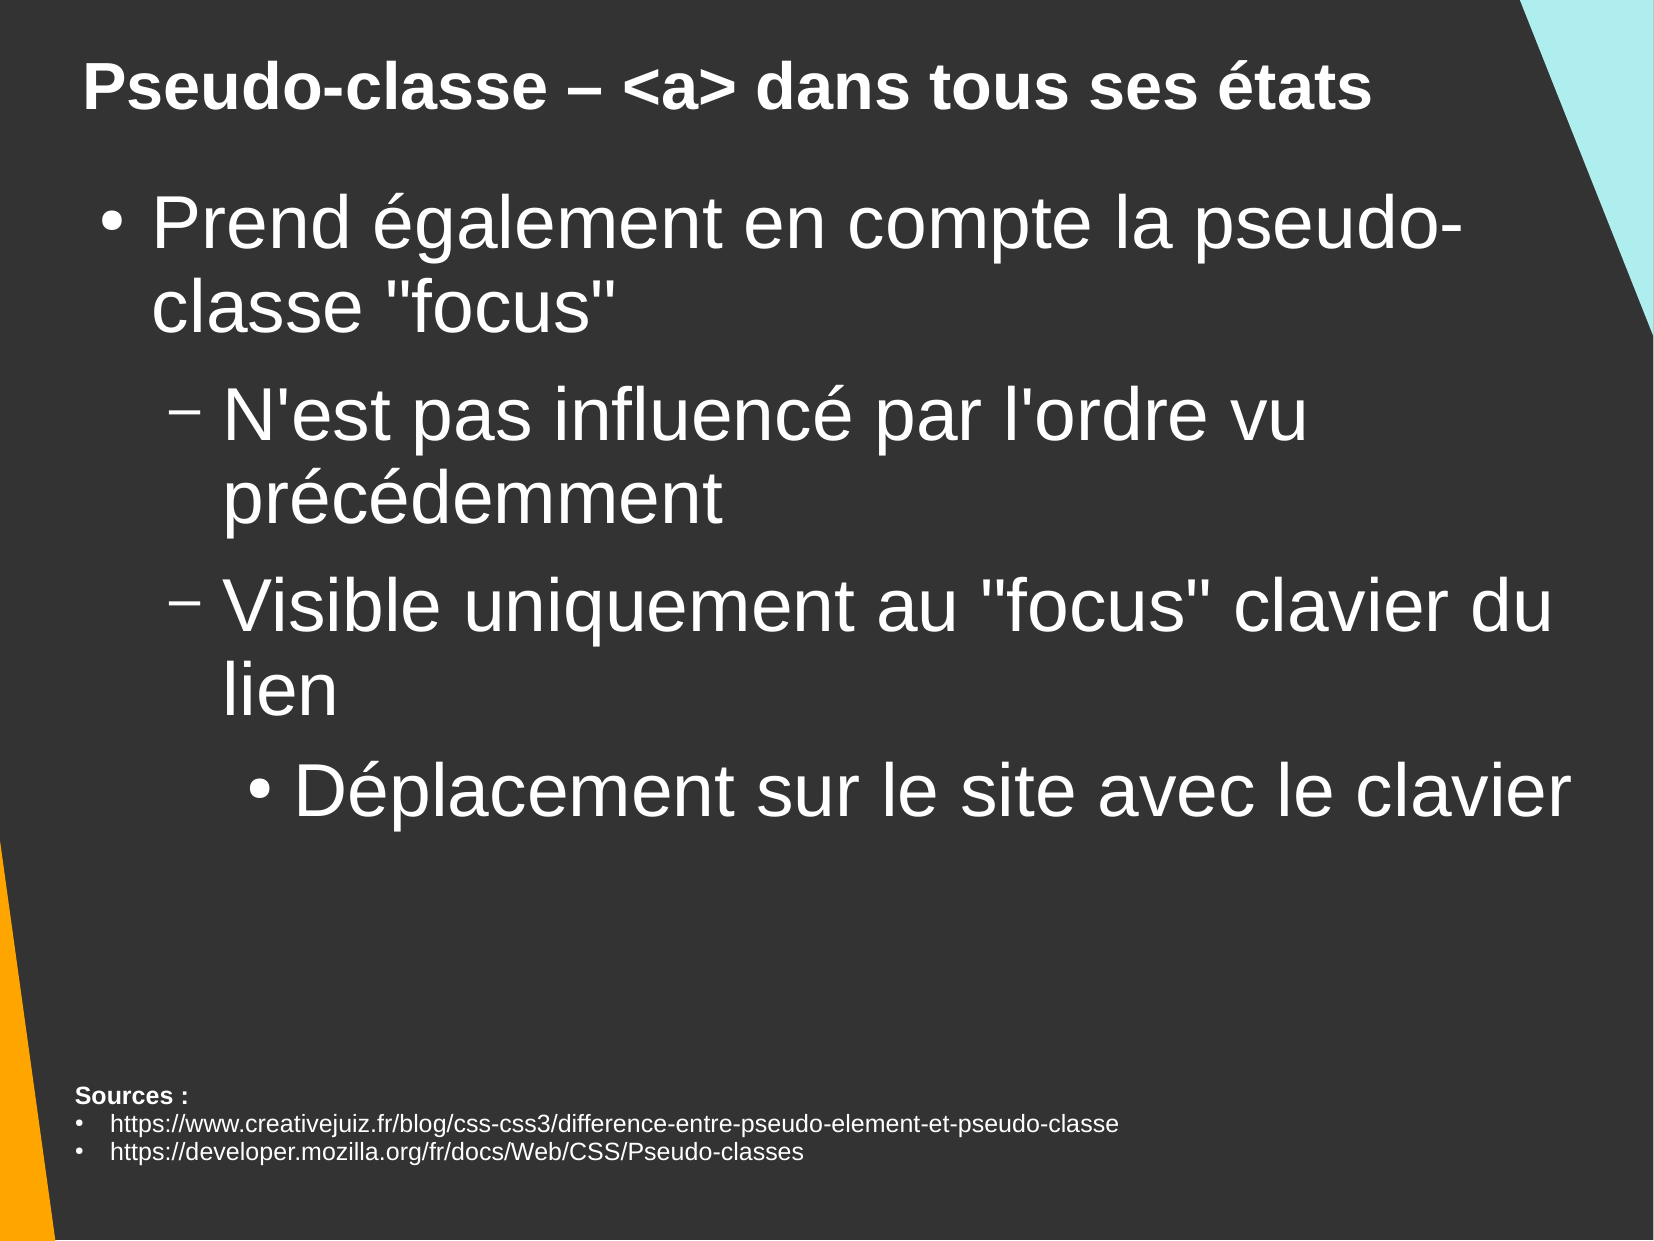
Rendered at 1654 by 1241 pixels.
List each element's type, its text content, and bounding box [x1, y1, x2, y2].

text_box Sources : https://www.creativejuiz.fr/blog/css-css3/difference-entre-pseudo-element-et-pseudo-classe https://developer.mozilla.org/fr/docs/Web/CSS/Pseudo-classes [60, 1074, 1546, 1241]
text_box [1519, 0, 1654, 338]
list Prend également en compte la pseudo-classe "focus" N'est pas influencé par l'ordre vu précédemment Visible uniquement au "focus" clavier du lien Déplacement sur le site avec le clavier [80, 180, 1605, 993]
title Pseudo-classe – <a> dans tous ses états [82, 49, 1571, 152]
text_box [0, 840, 56, 1241]
